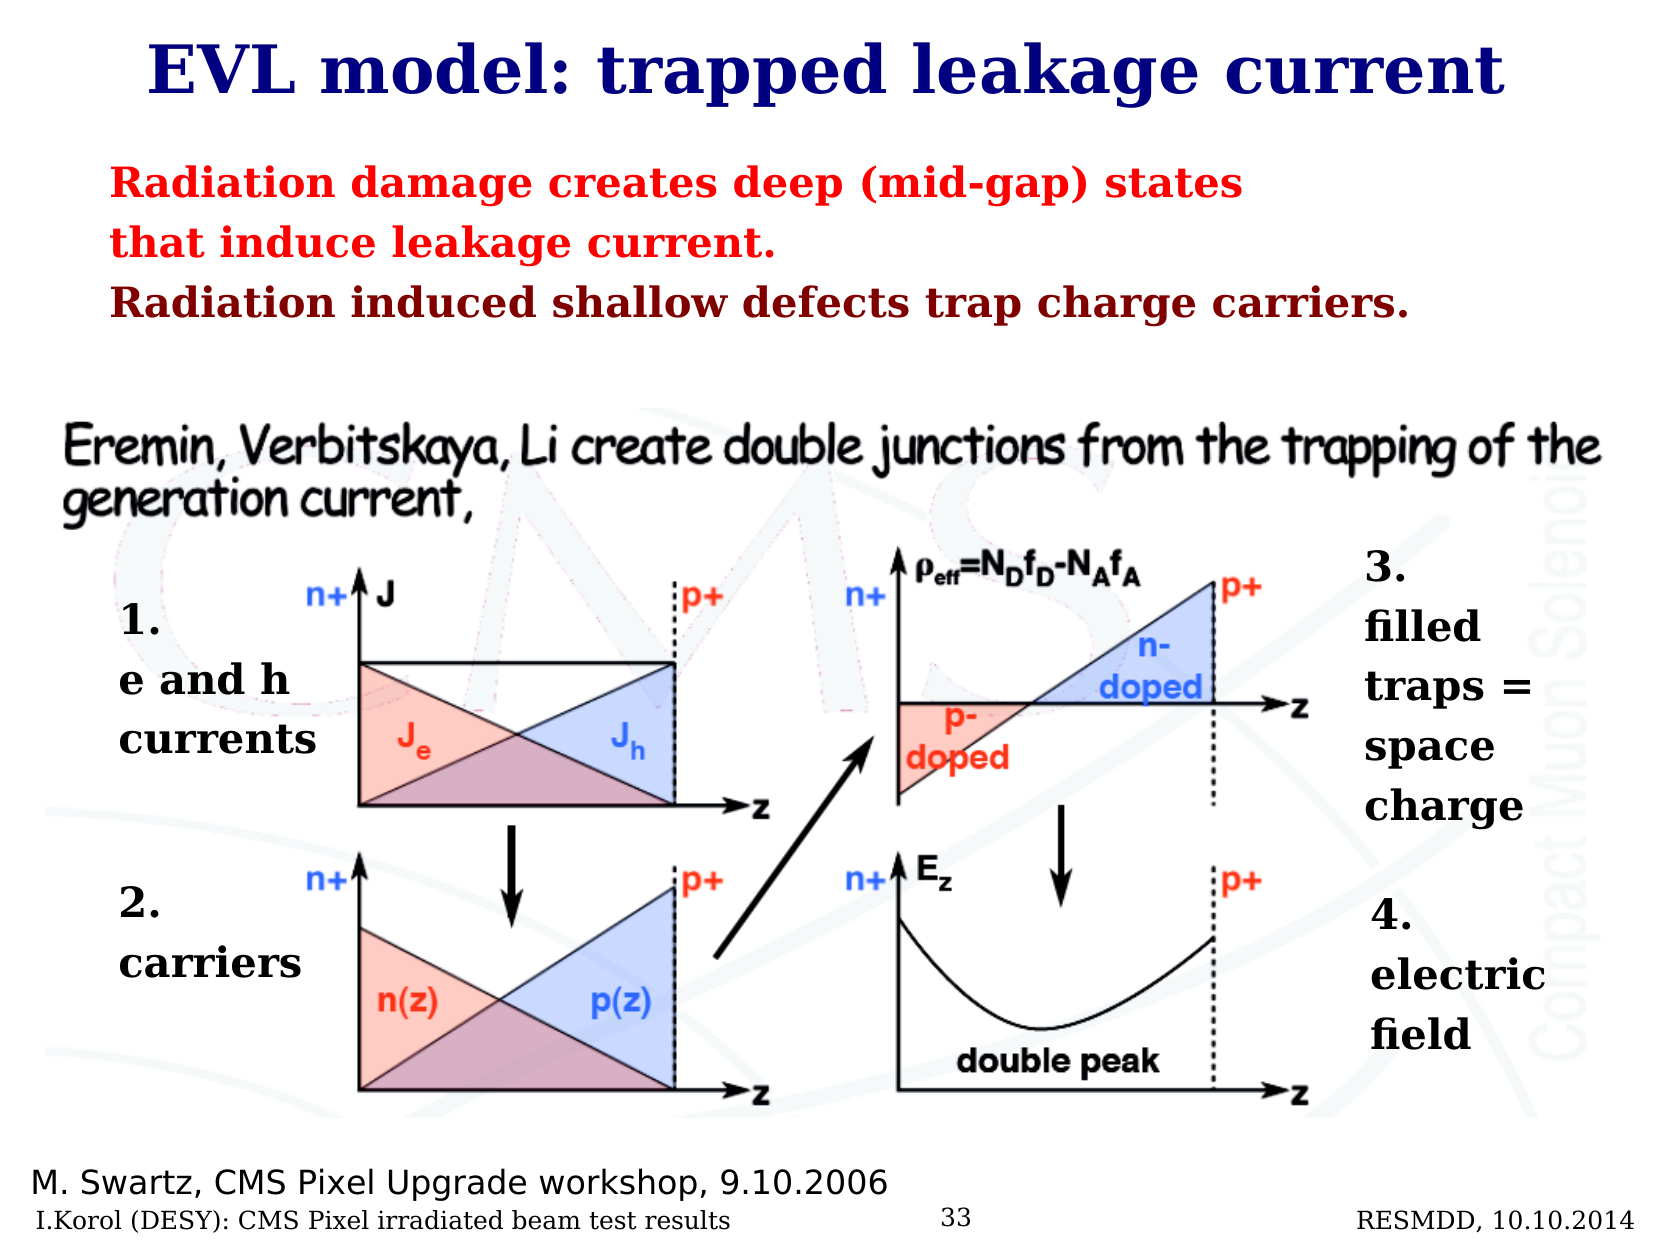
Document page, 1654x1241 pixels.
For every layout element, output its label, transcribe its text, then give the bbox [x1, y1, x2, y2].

text_box M. Swartz, CMS Pixel Upgrade workshop, 9.10.2006 [30, 1155, 891, 1194]
text_box 4. electric field [1370, 879, 1548, 1049]
text_box 3. filled traps = space charge [1364, 531, 1550, 820]
text_box 1. e and h currents [118, 584, 318, 754]
text_box Radiation damage creates deep (mid-gap) states that induce leakage current. Radiation induced shallow defects trap charge carriers. [109, 147, 1412, 317]
text_box 2. carriers [118, 867, 303, 977]
title EVL model: trapped leakage current [0, 31, 1654, 110]
picture [45, 408, 1615, 1118]
